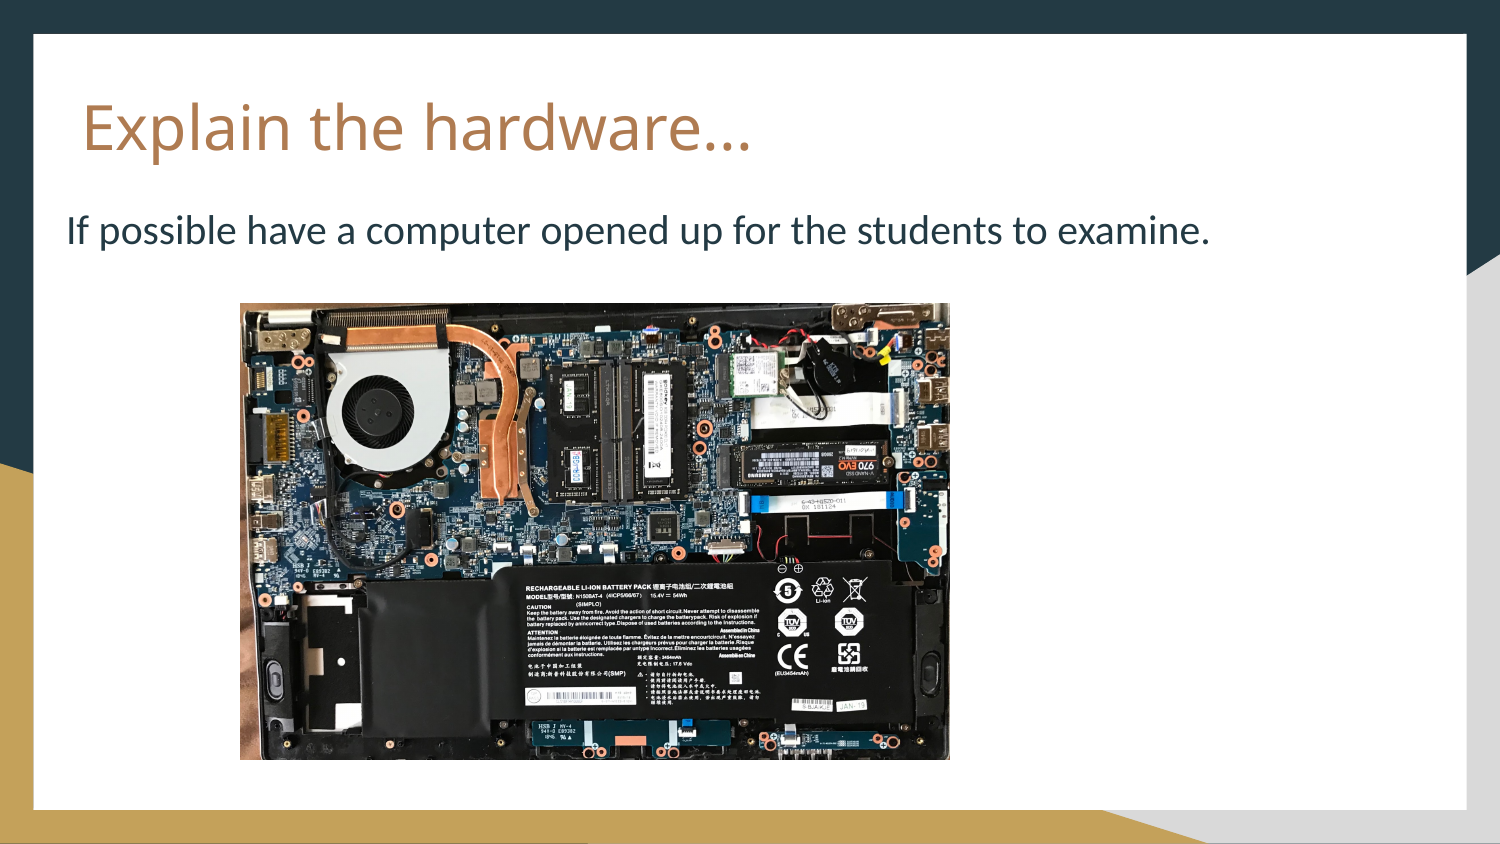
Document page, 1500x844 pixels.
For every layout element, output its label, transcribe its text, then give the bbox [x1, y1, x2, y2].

title Explain the hardware... [66, 72, 1298, 180]
list If possible have a computer opened up for the students to examine. [51, 180, 1449, 274]
picture [240, 303, 950, 760]
